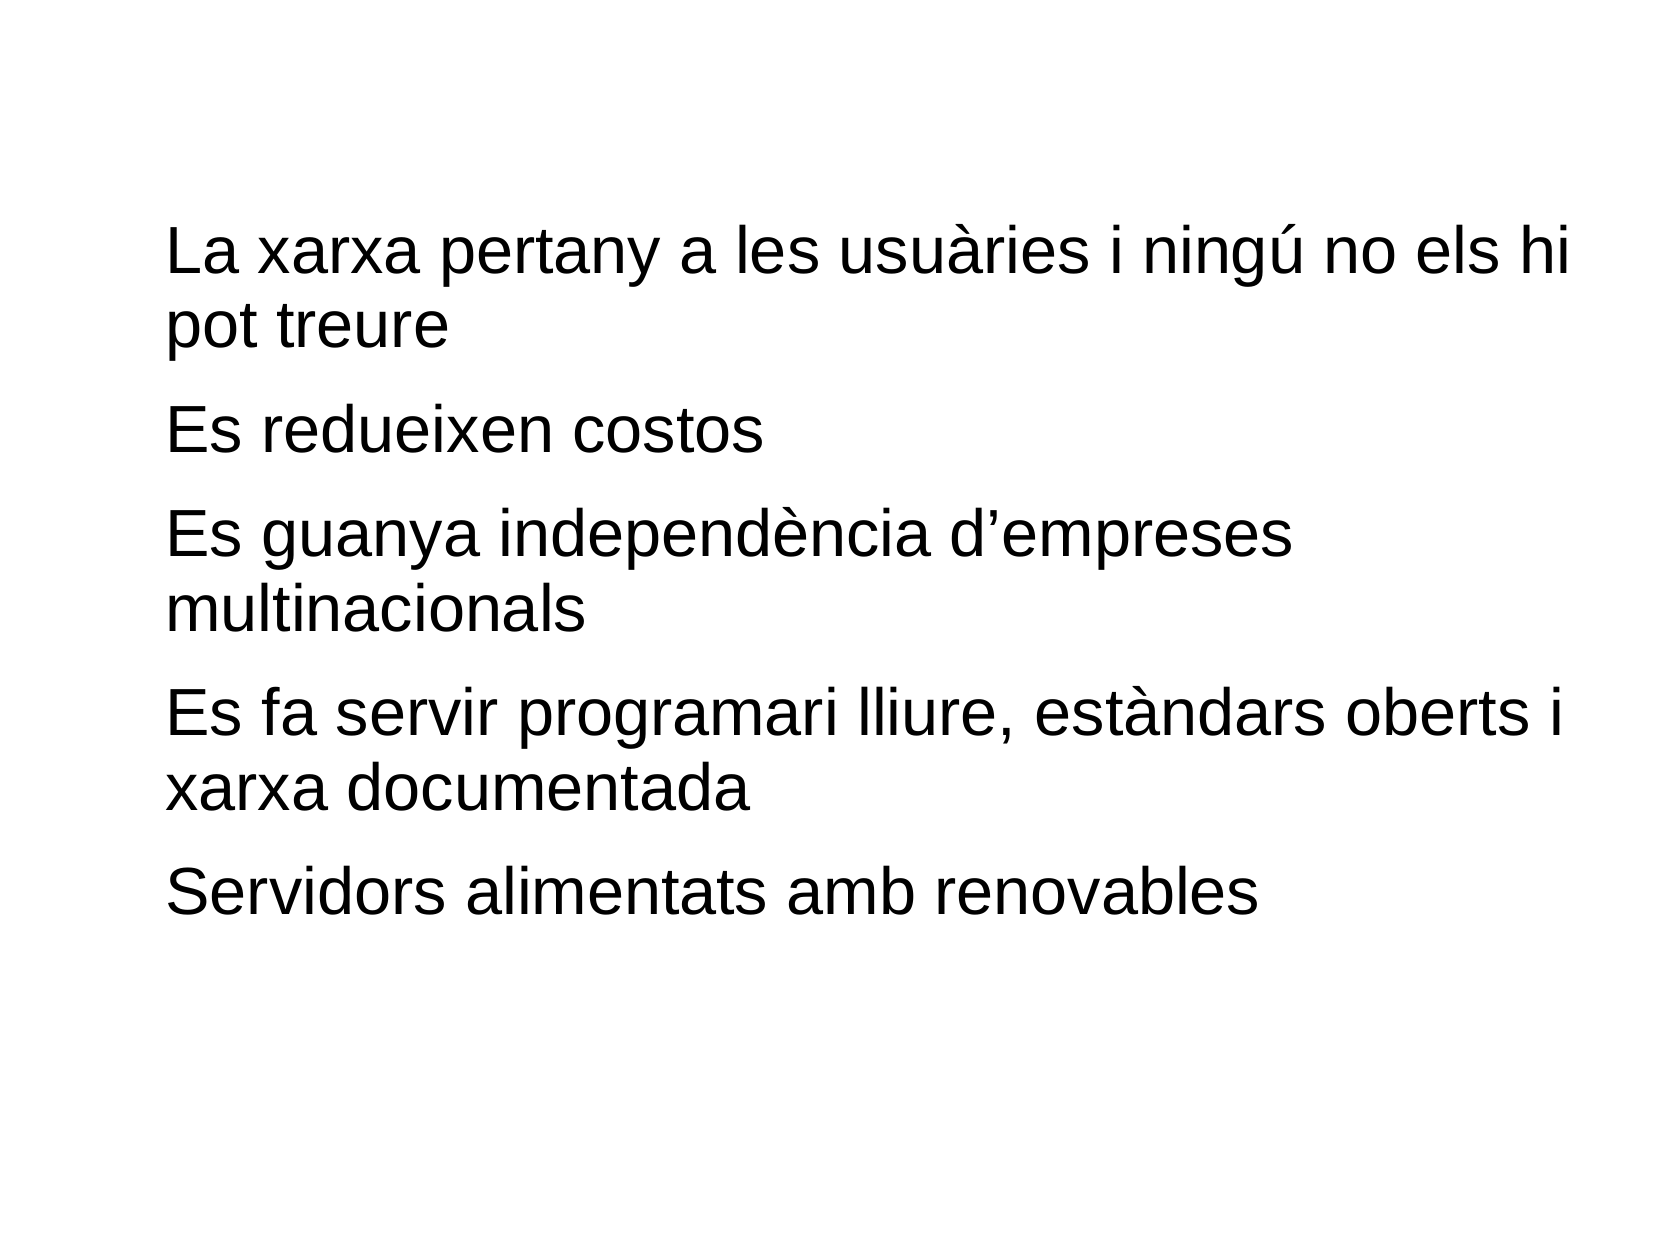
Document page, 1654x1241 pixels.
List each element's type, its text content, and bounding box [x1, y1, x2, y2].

list La xarxa pertany a les usuàries i ningú no els hi pot treure Es redueixen costos Es guanya independència d’empreses multinacionals Es fa servir programari lliure, estàndars oberts i xarxa documentada Servidors alimentats amb renovables [94, 212, 1583, 932]
